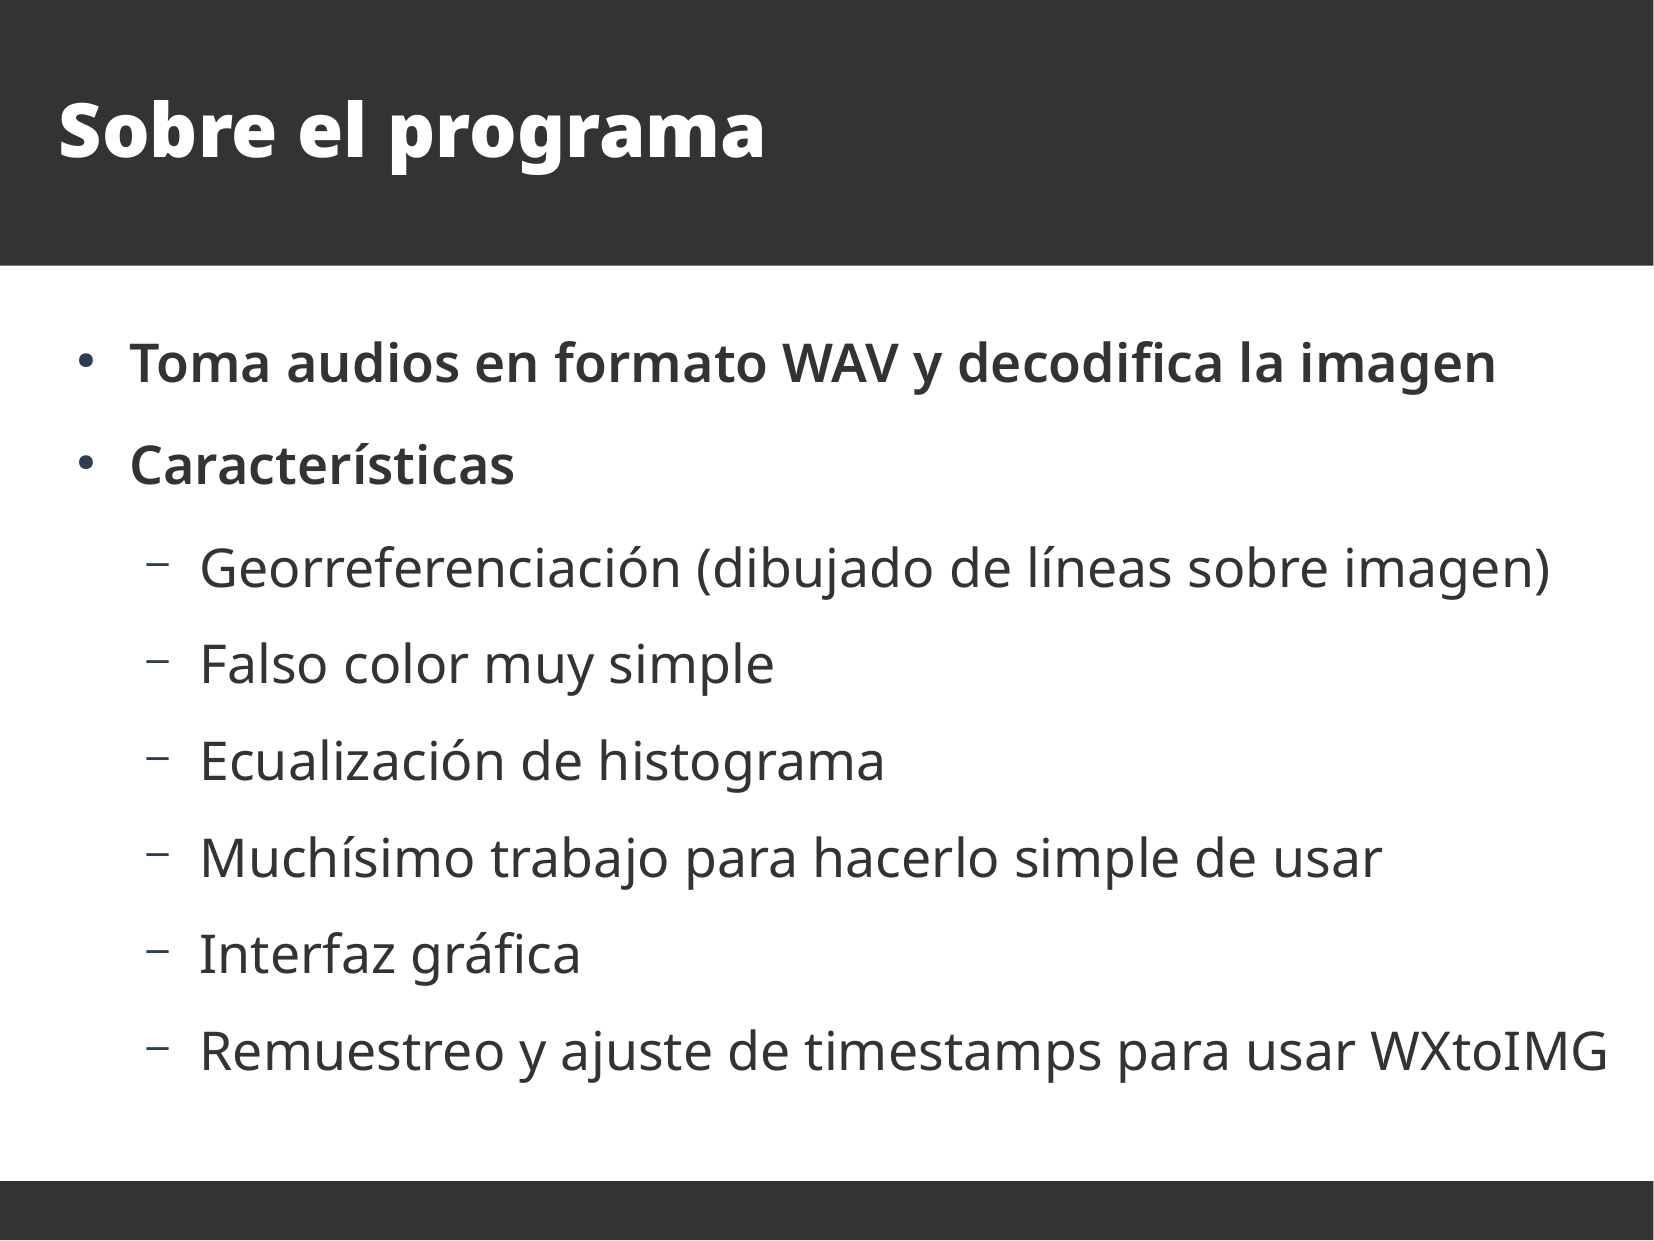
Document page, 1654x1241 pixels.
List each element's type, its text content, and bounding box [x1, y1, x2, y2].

list Toma audios en formato WAV y decodifica la imagen Características Georreferenciación (dibujado de líneas sobre imagen) Falso color muy simple Ecualización de histograma Muchísimo trabajo para hacerlo simple de usar Interfaz gráfica Remuestreo y ajuste de timestamps para usar WXtoIMG [59, 324, 1621, 1152]
title Sobre el programa [59, 49, 1595, 207]
